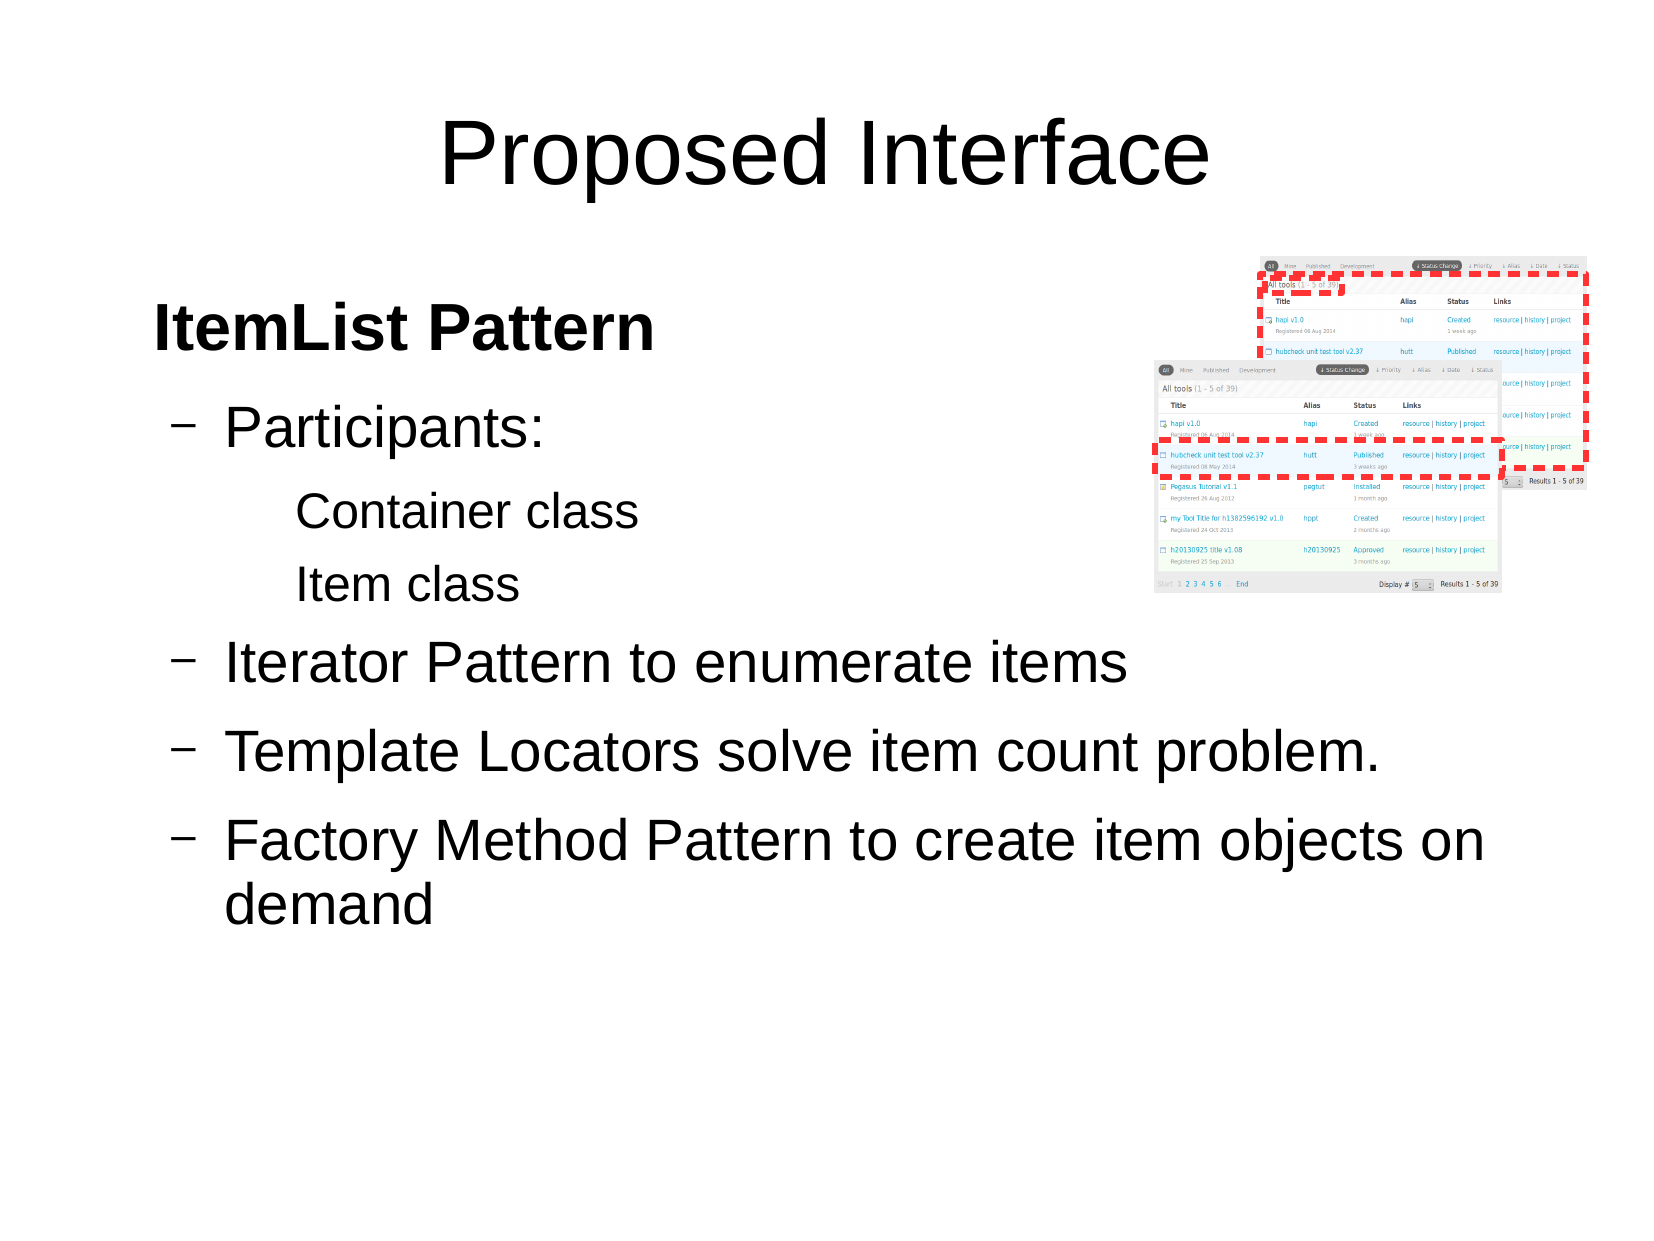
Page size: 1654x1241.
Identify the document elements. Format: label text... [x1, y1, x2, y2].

picture [1154, 256, 1587, 593]
title Proposed Interface [82, 49, 1571, 257]
list ItemList Pattern Participants: Container class Item class Iterator Pattern to enumerate items Template Locators solve item count problem. Factory Method Pattern to create item objects on demand [82, 290, 1538, 1010]
